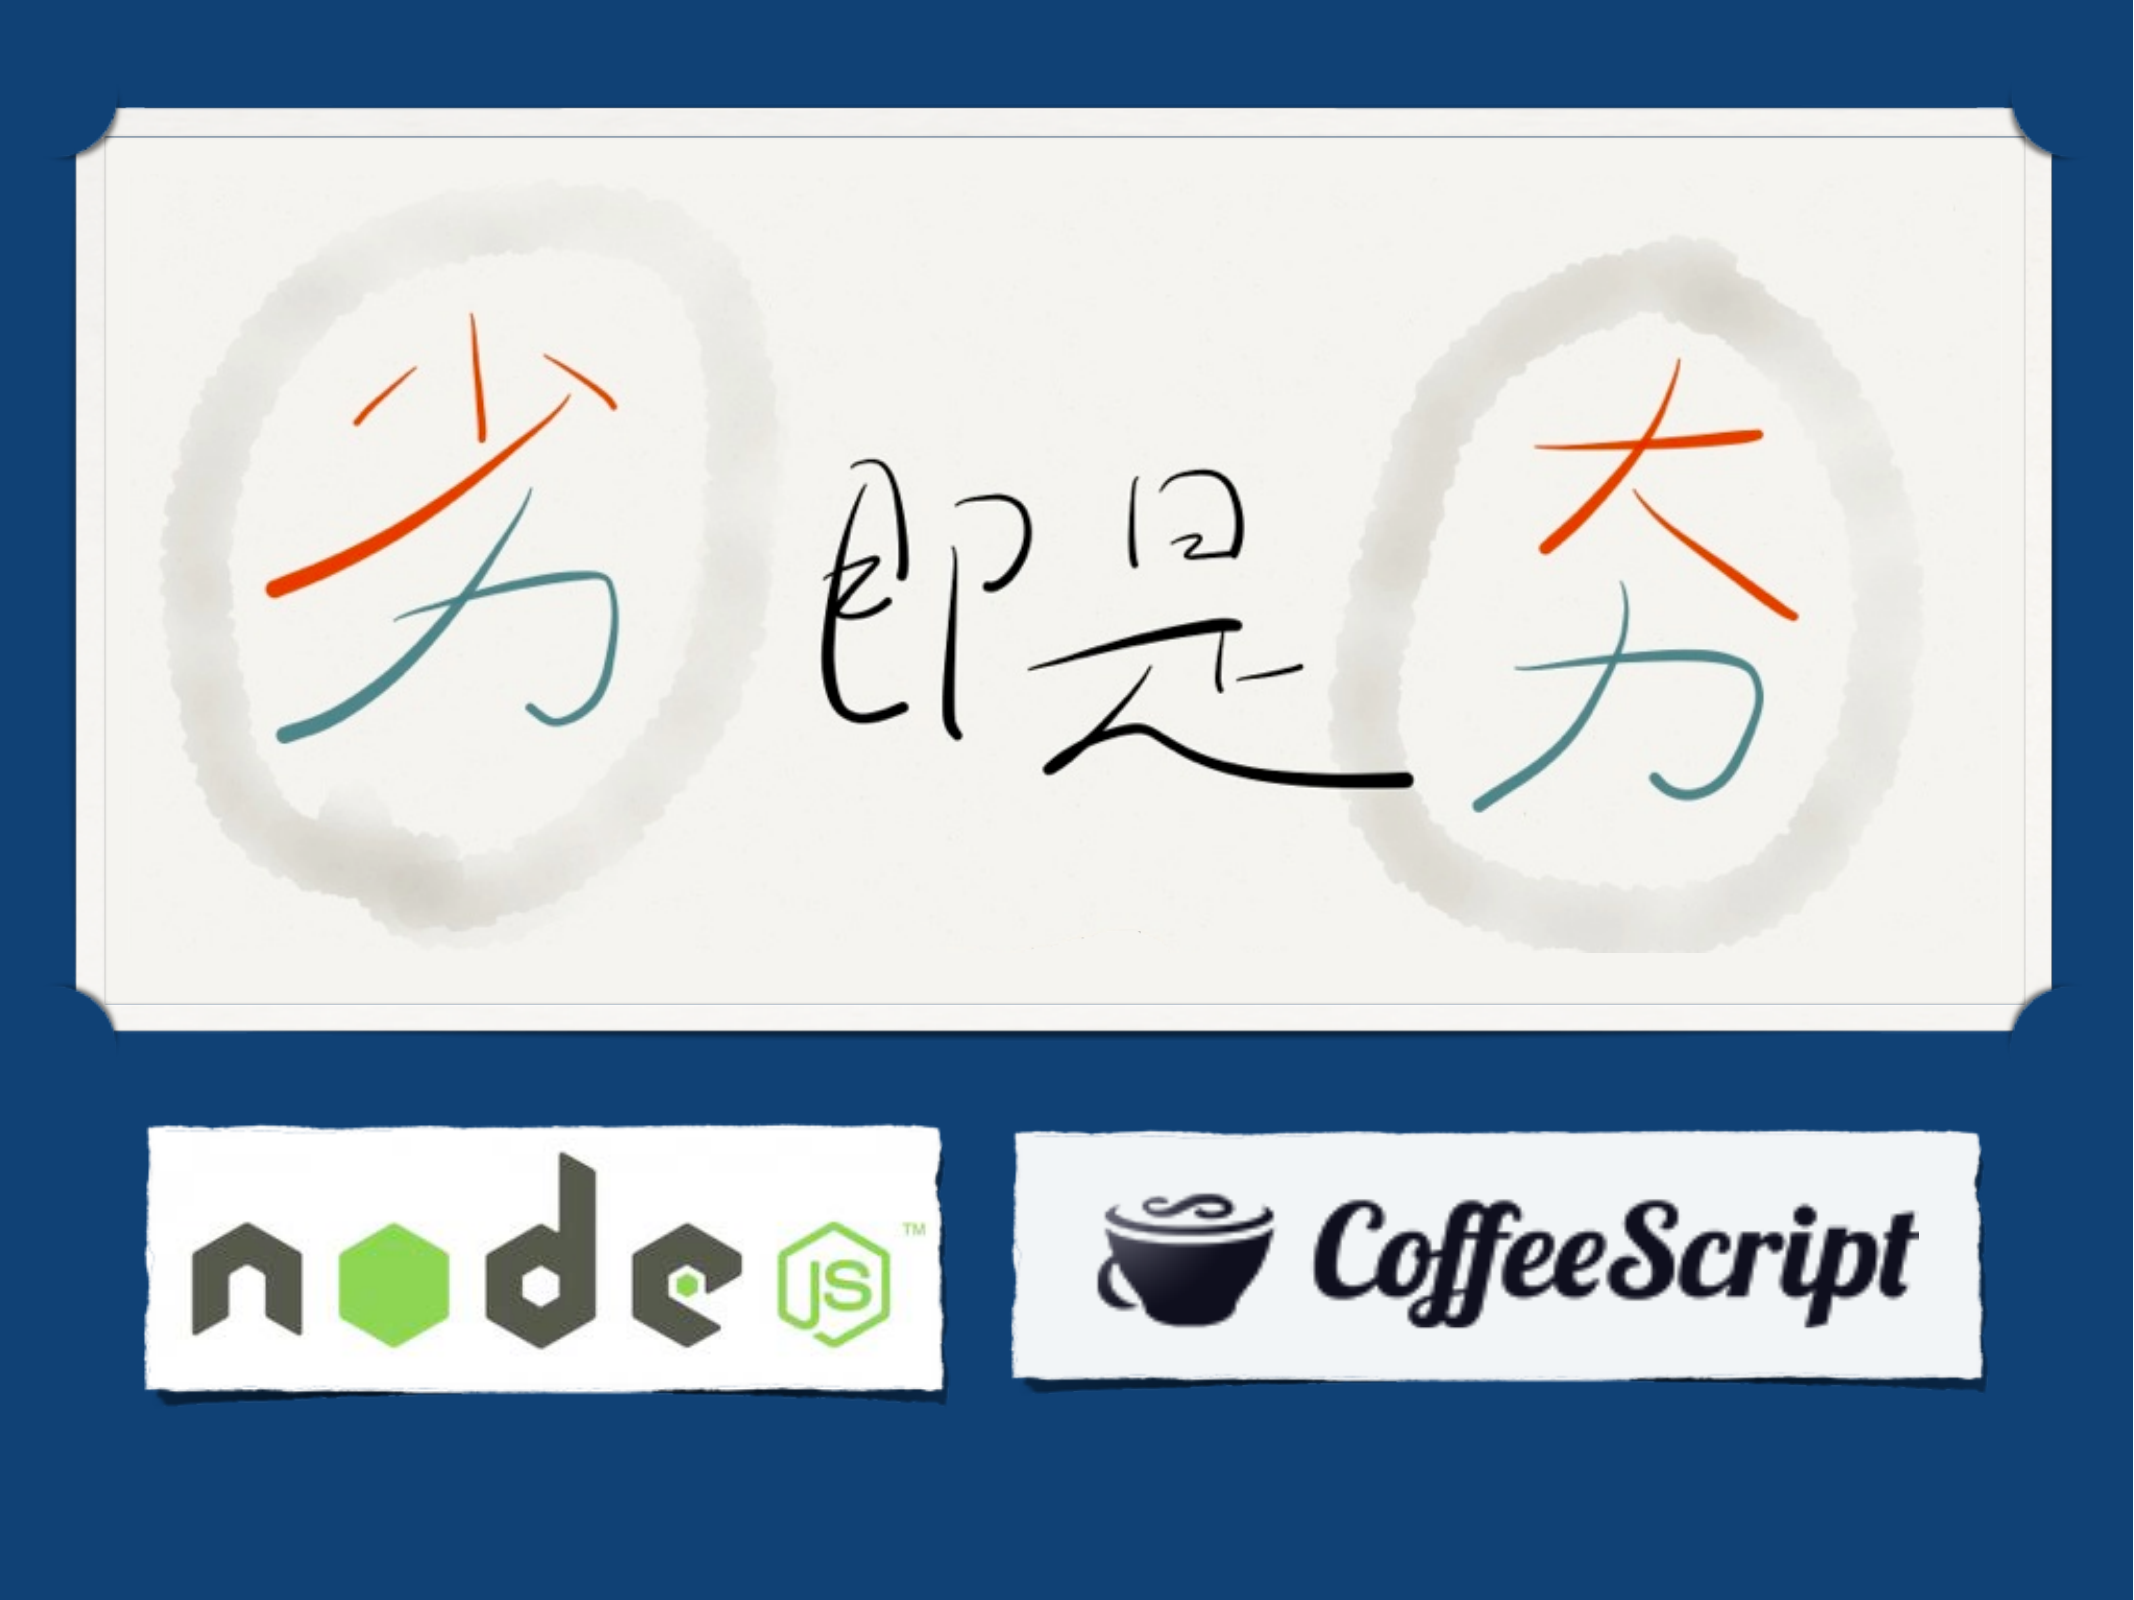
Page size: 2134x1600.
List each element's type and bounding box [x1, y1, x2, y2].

picture [43, 79, 2088, 1067]
picture [143, 1122, 951, 1409]
picture [1004, 1122, 1990, 1396]
